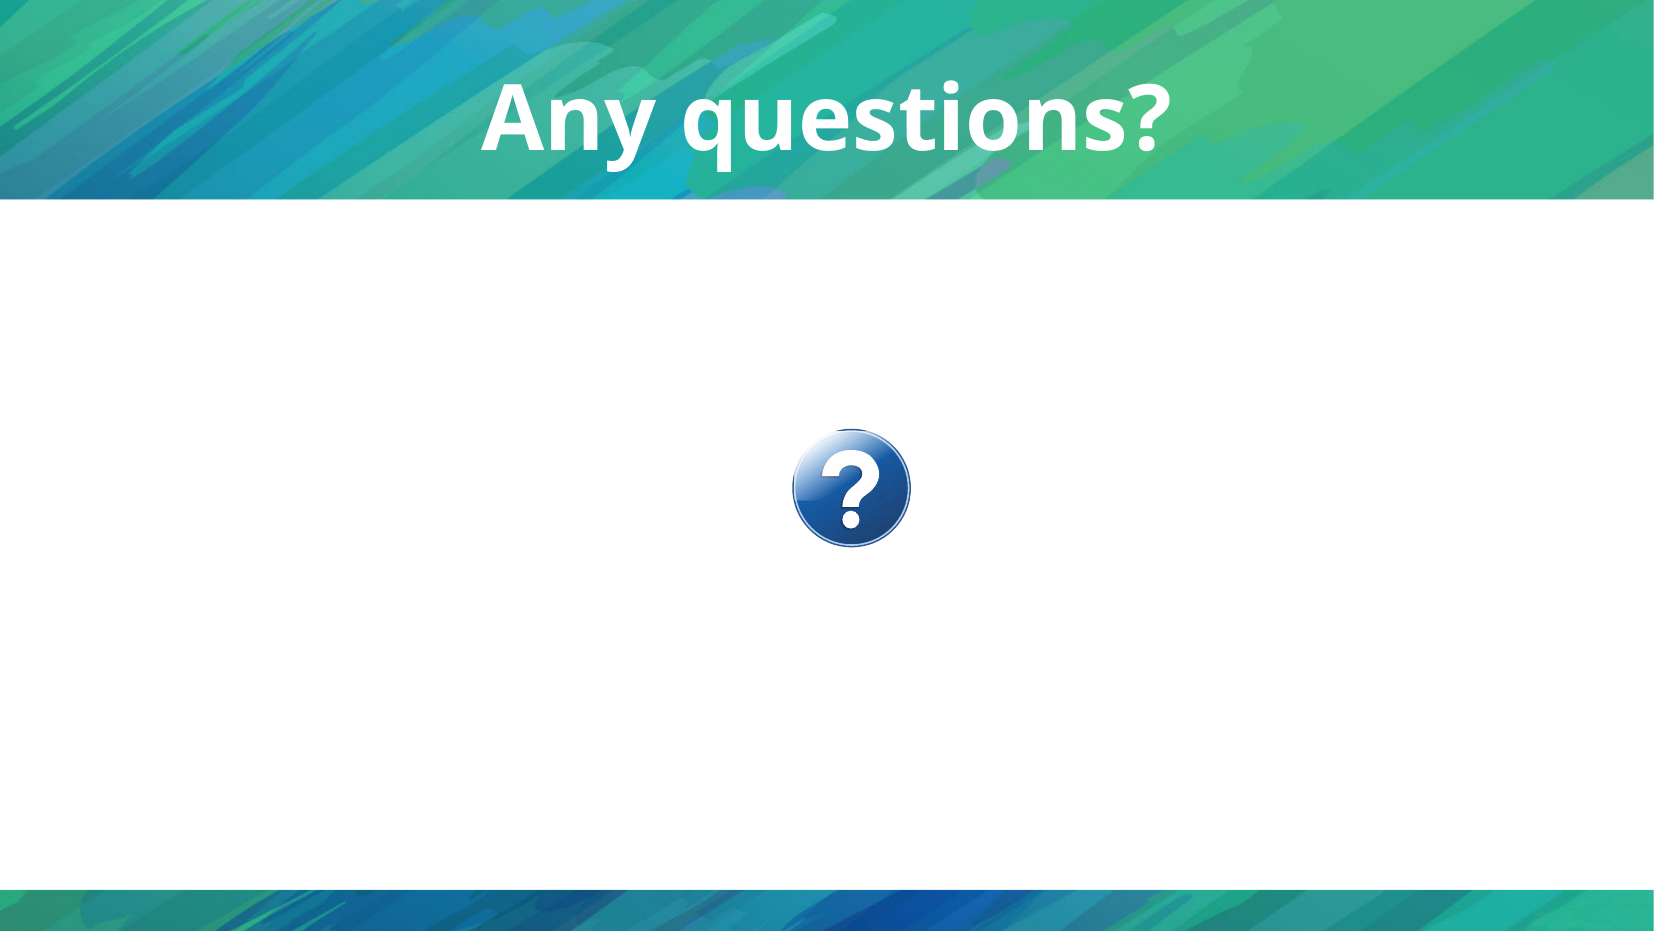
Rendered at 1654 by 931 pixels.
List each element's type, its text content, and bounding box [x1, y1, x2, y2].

title Any questions? [82, 37, 1571, 193]
picture [0, 0, 1654, 931]
